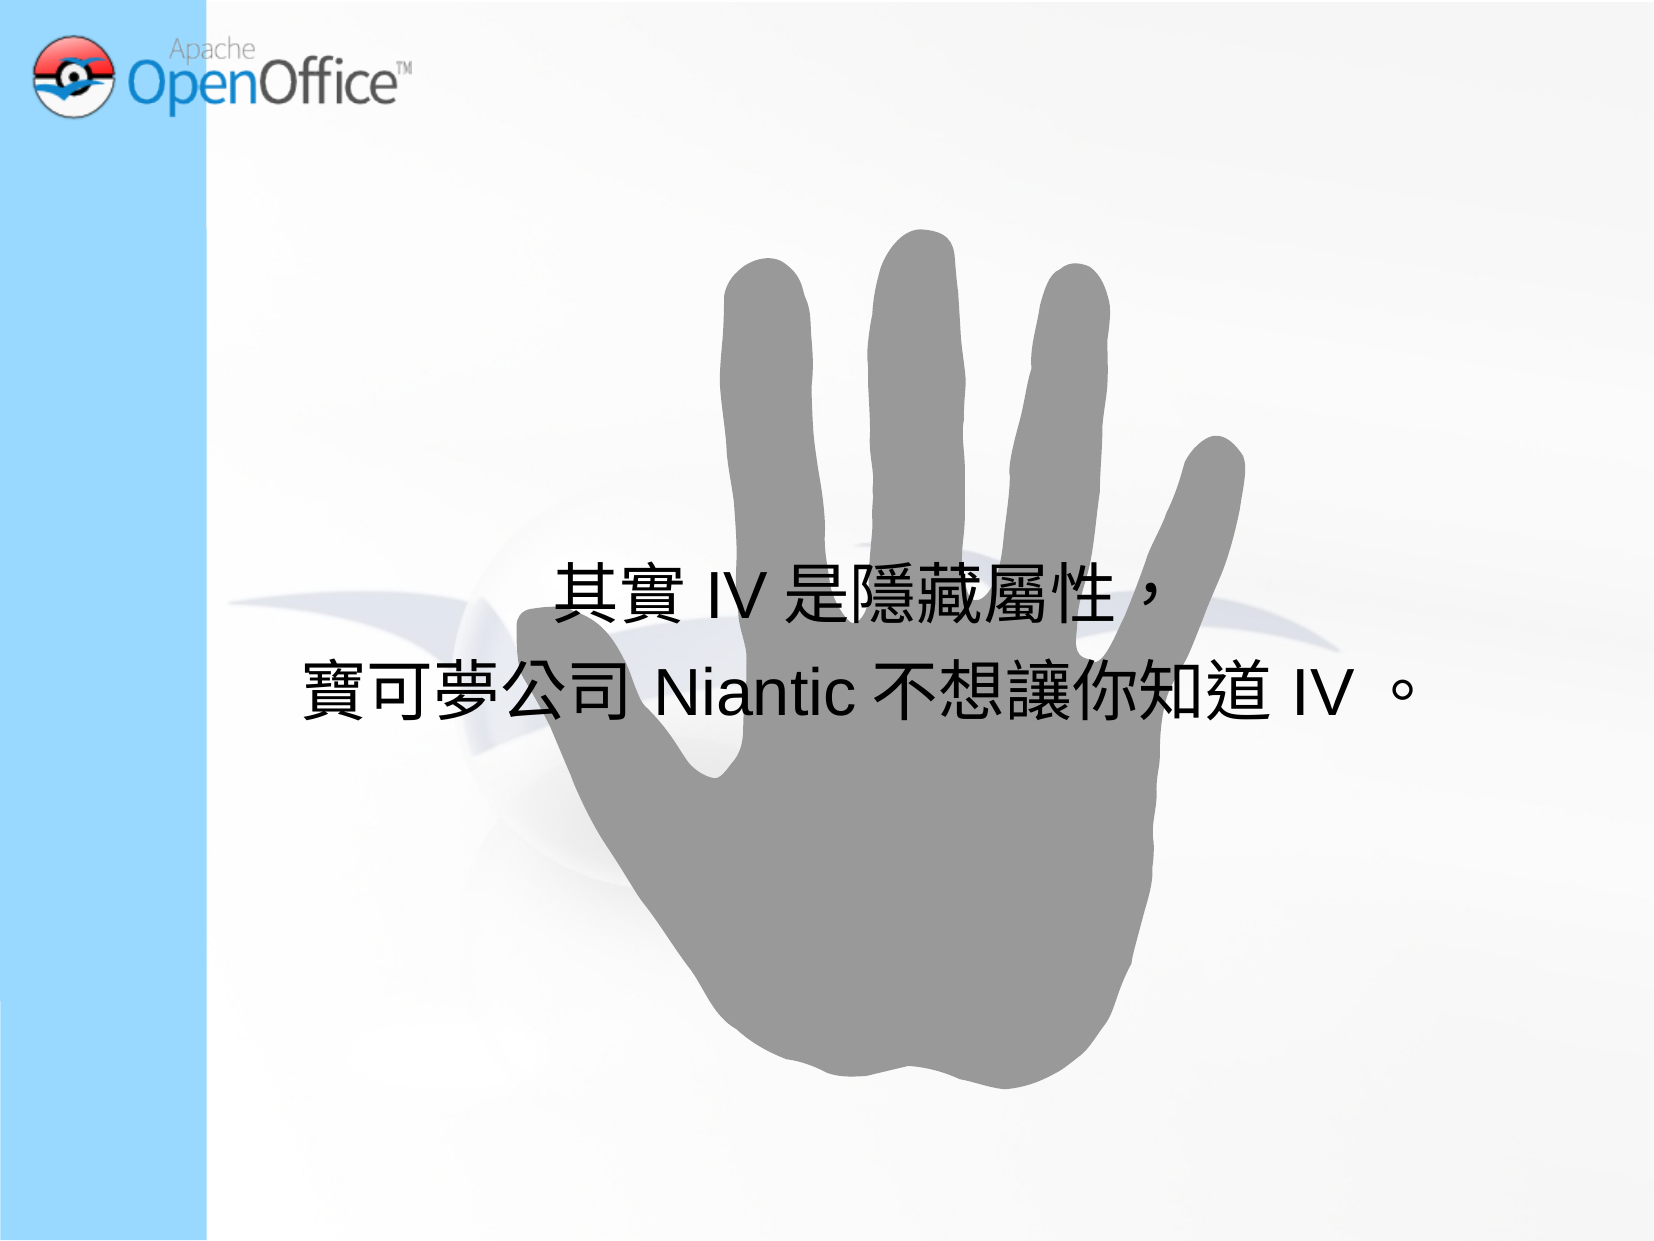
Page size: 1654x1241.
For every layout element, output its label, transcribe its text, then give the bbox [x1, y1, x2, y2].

subtitle 其實IV是隱藏屬性， 寶可夢公司Niantic不想讓你知道IV。 [165, 108, 1571, 1168]
picture [31, 2, 1654, 1241]
